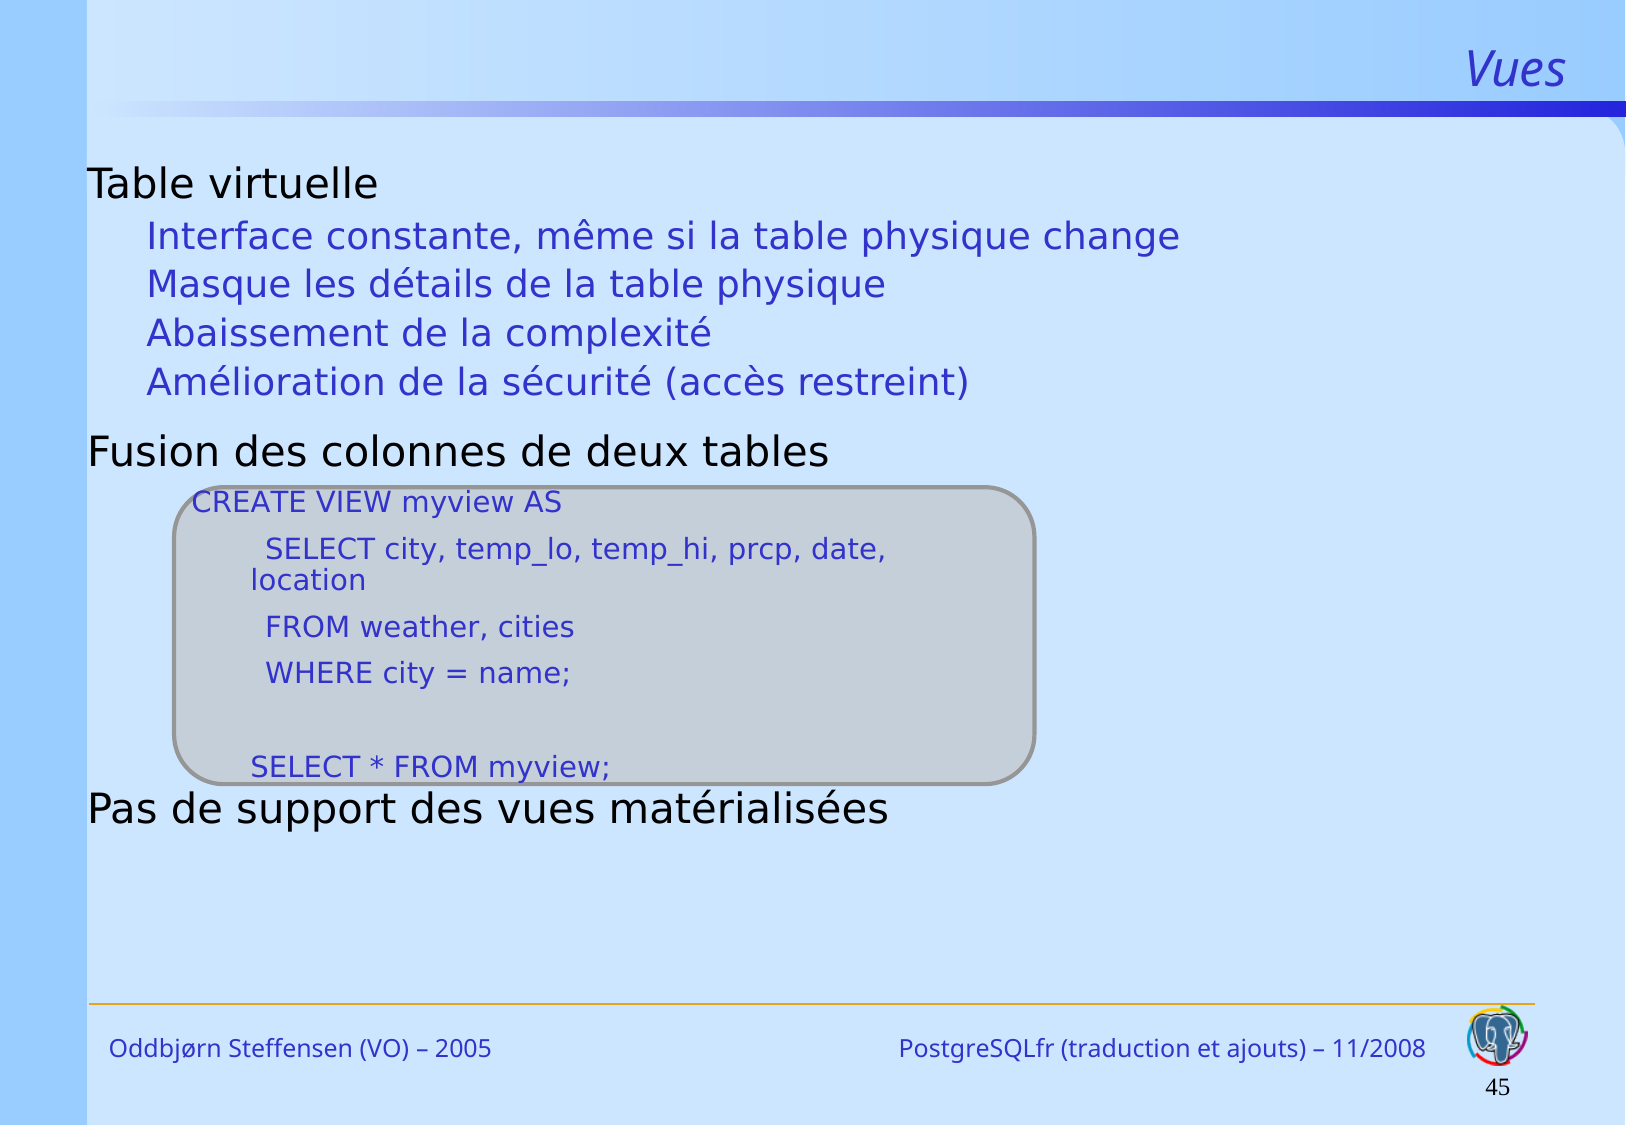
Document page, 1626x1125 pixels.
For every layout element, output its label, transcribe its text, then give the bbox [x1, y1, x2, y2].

text_box CREATE VIEW myview AS SELECT city, temp_lo, temp_hi, prcp, date, location FROM weather, cities WHERE city = name; SELECT * FROM myview; [174, 487, 1035, 785]
list Table virtuelle Interface constante, même si la table physique change Masque les détails de la table physique Abaissement de la complexité Amélioration de la sécurité (accès restreint) Fusion des colonnes de deux tables Pas de support des vues matérialisées [86, 159, 1520, 965]
picture [1467, 1005, 1528, 1066]
title Vues [172, 0, 1567, 134]
